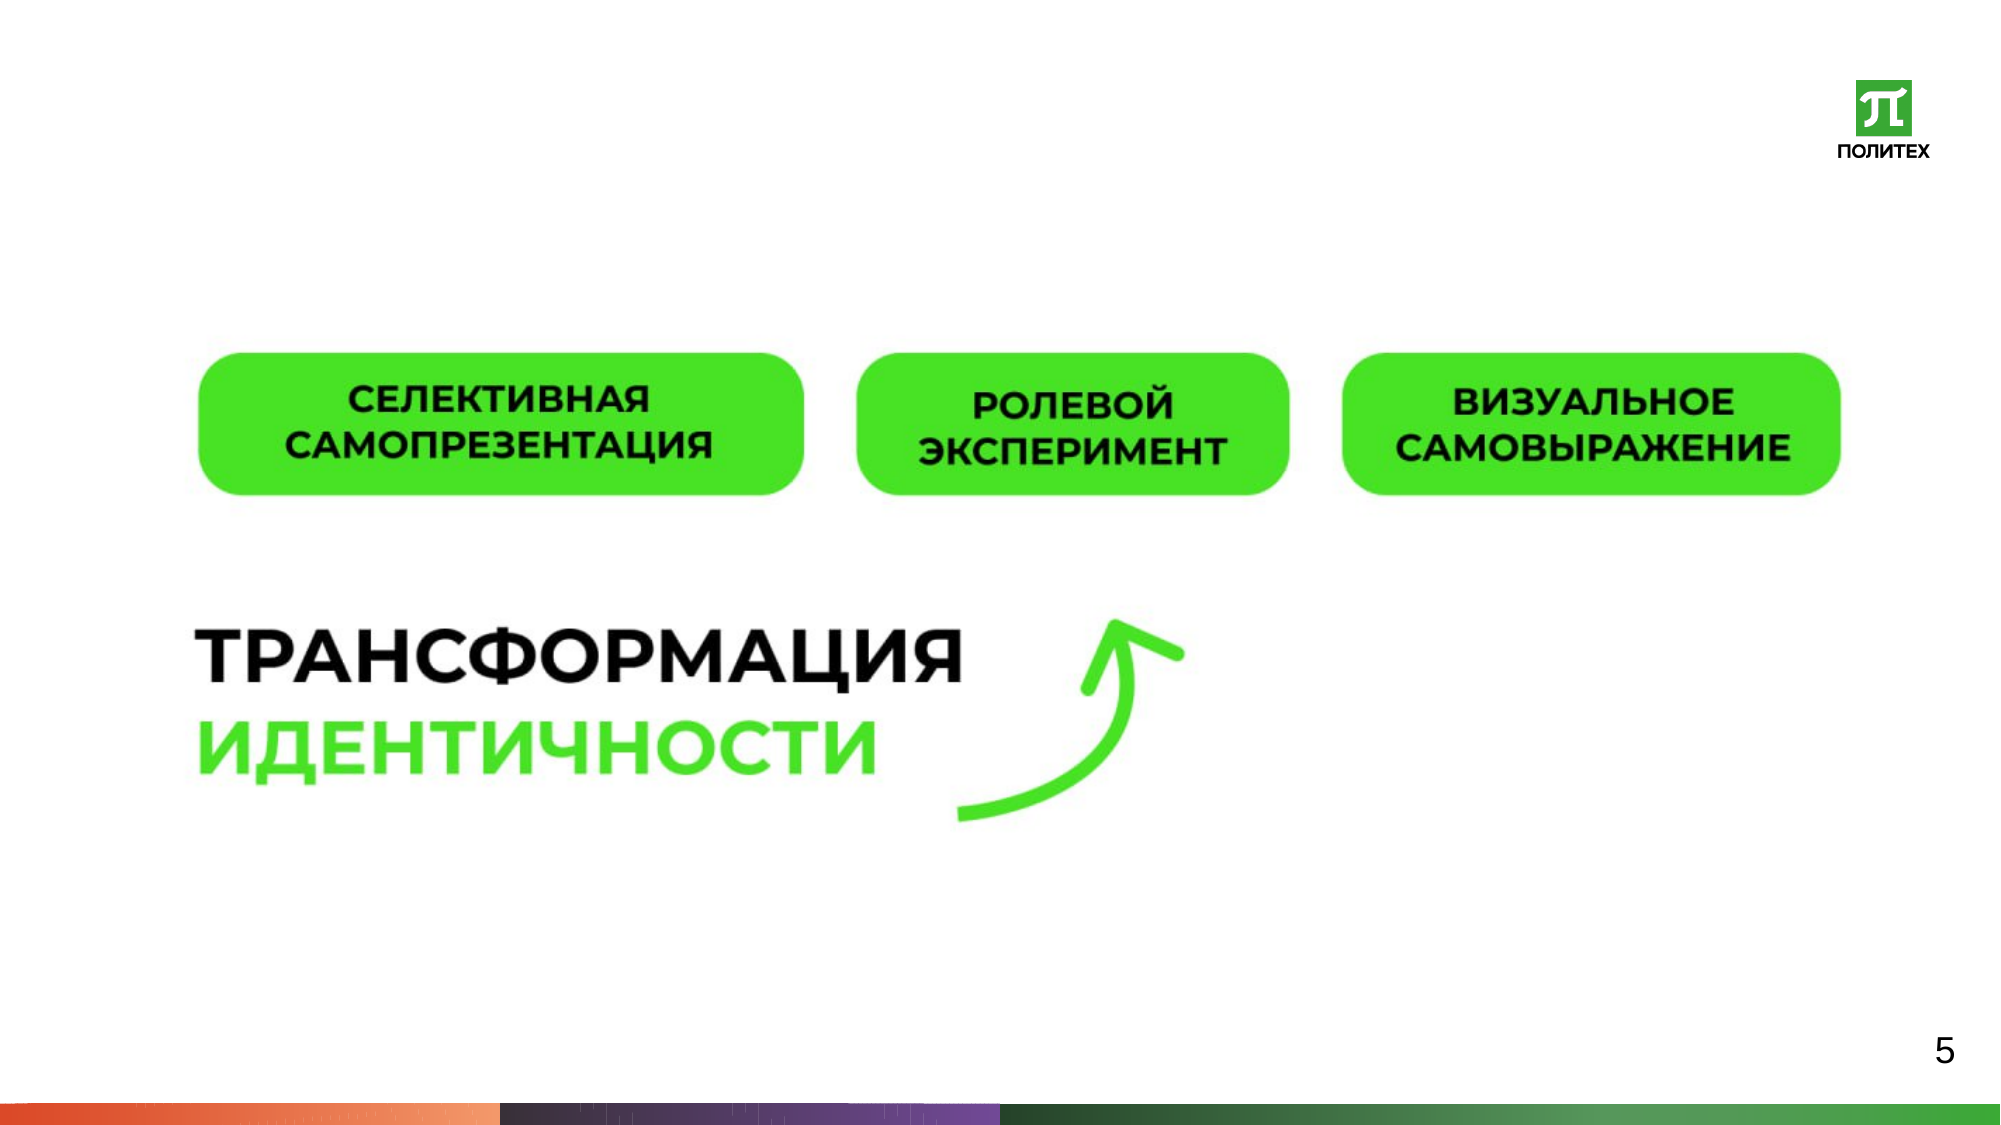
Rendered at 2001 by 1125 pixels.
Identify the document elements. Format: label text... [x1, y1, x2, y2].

text_box <номер> [1920, 1022, 2000, 1093]
picture [1838, 80, 1930, 158]
picture [118, 206, 1918, 1034]
